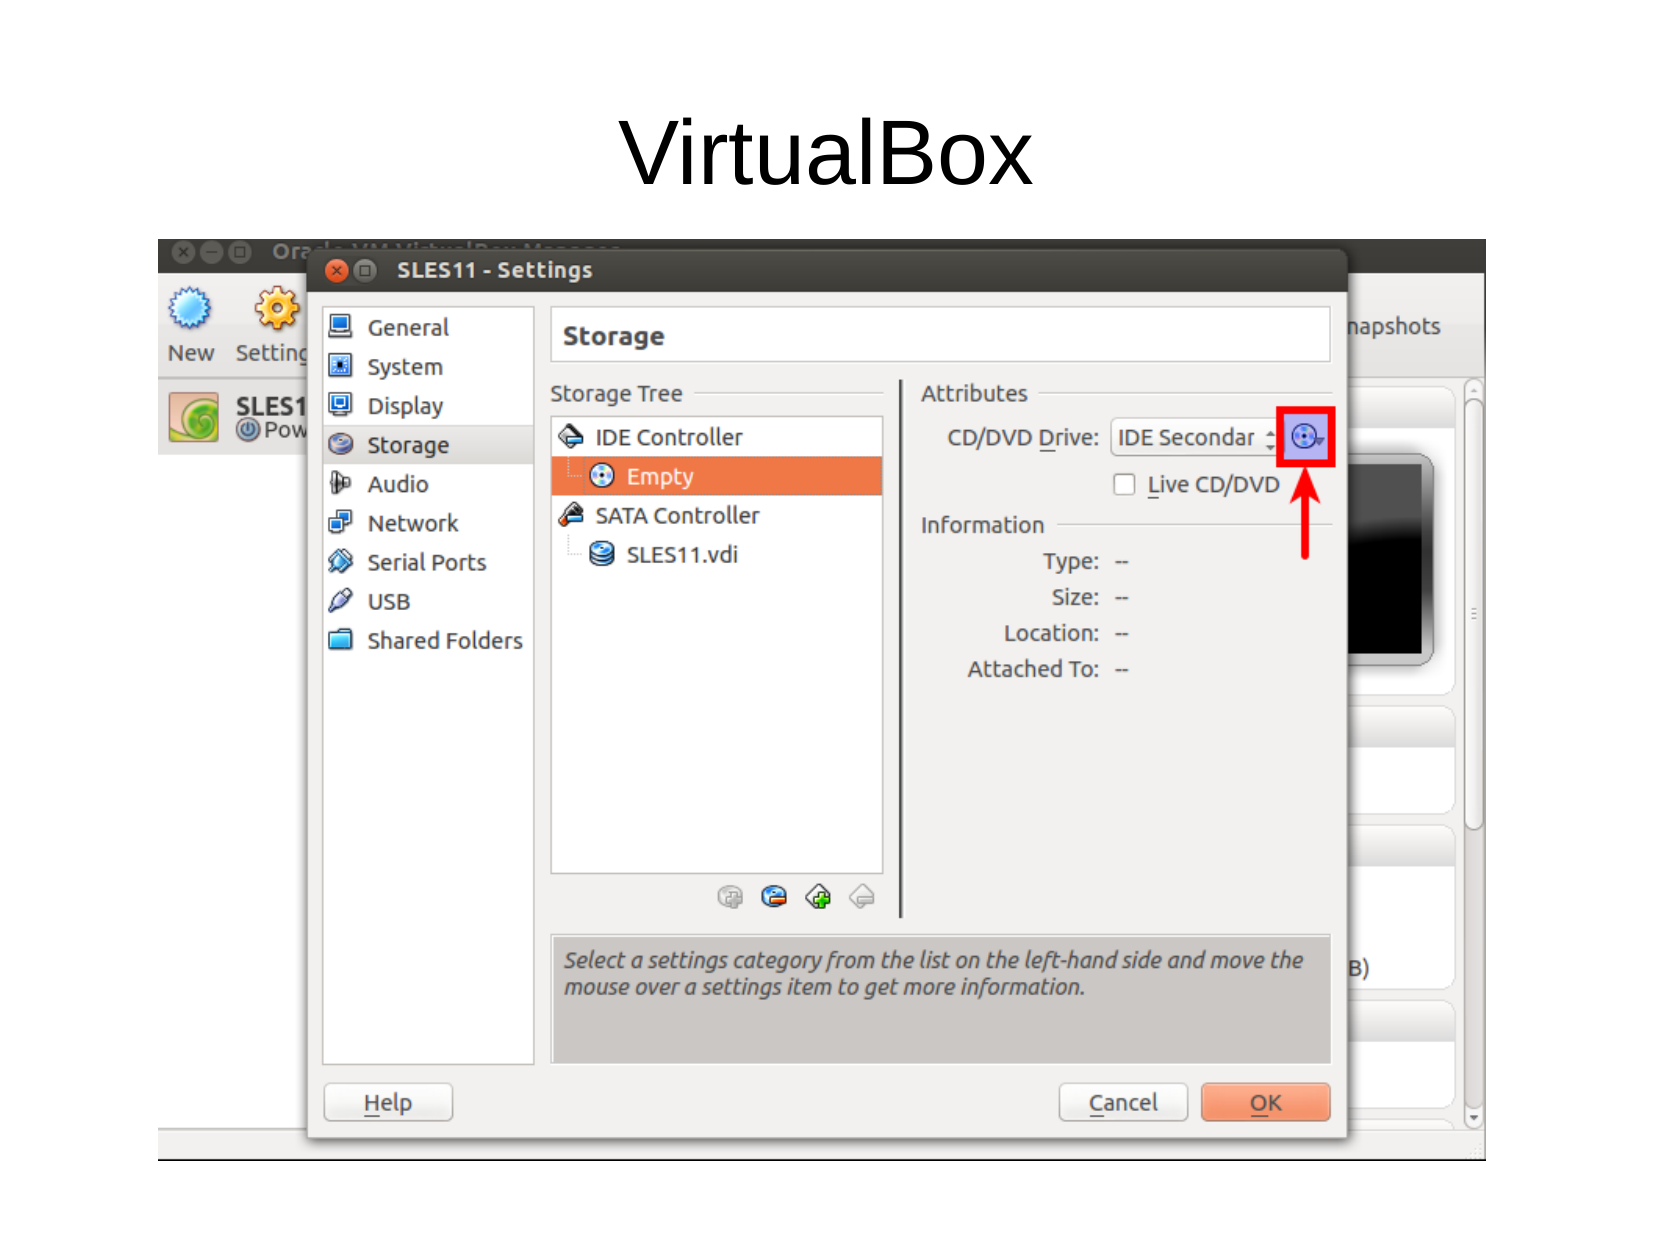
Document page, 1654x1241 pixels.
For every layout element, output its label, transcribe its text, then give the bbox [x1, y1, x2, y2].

title VirtualBox [82, 49, 1571, 257]
picture [158, 239, 1486, 1161]
